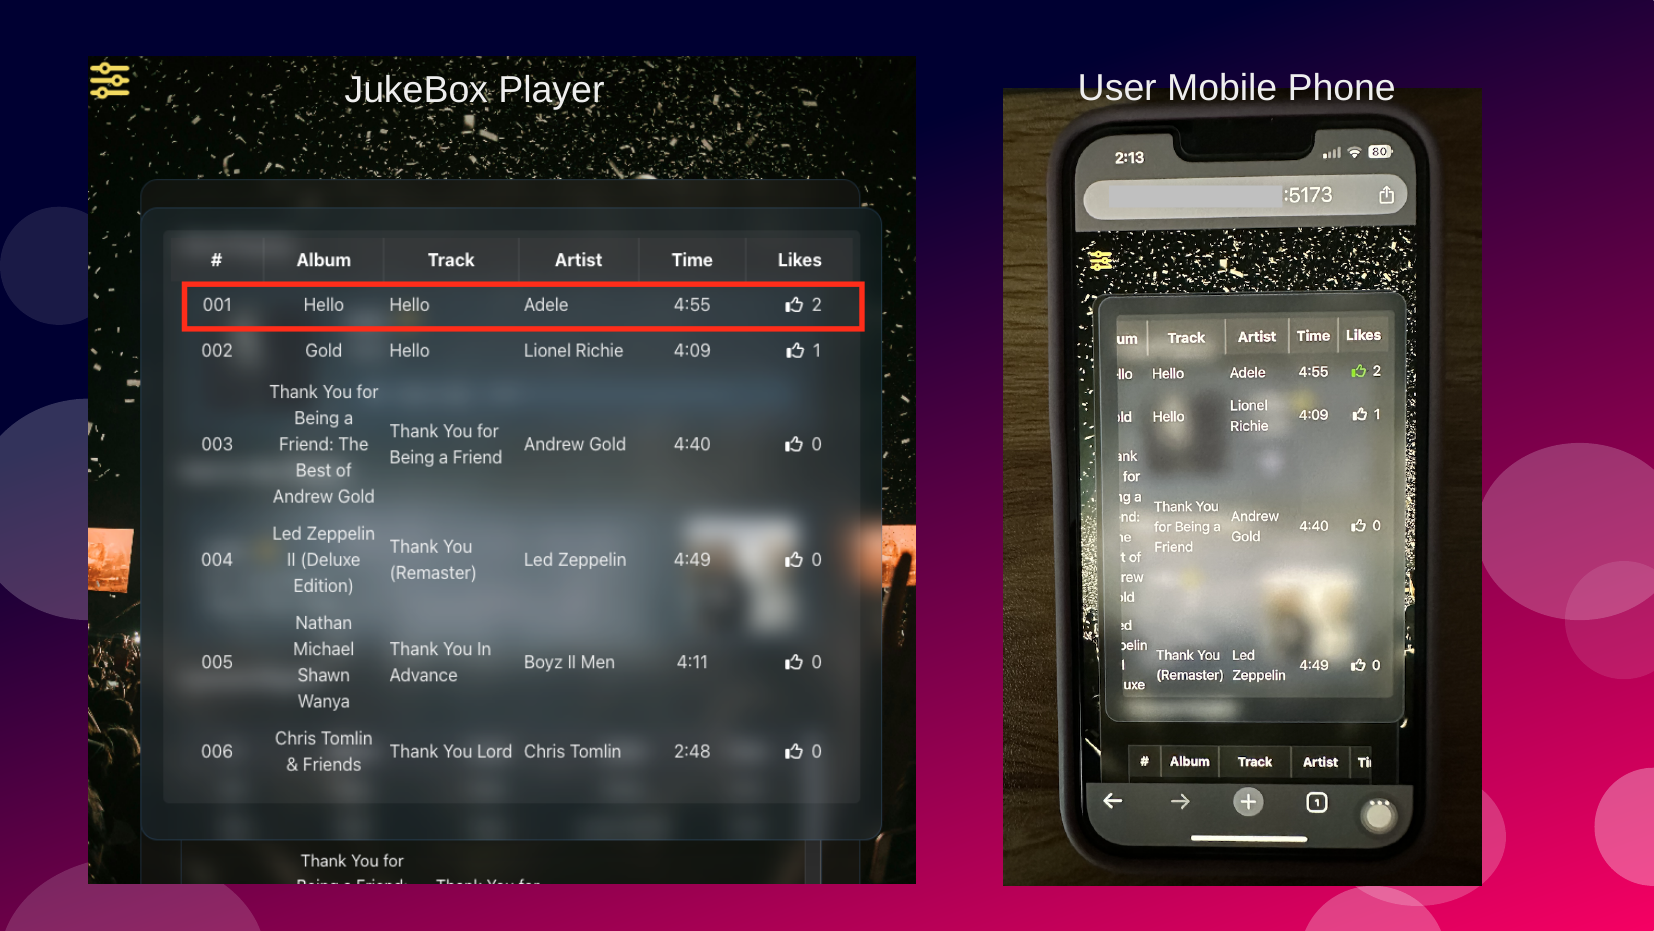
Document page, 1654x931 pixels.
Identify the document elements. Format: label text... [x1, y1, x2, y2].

text_box User Mobile Phone [1062, 59, 1412, 116]
picture [88, 56, 916, 884]
picture [1003, 88, 1482, 886]
text_box JukeBox Player [329, 61, 621, 119]
